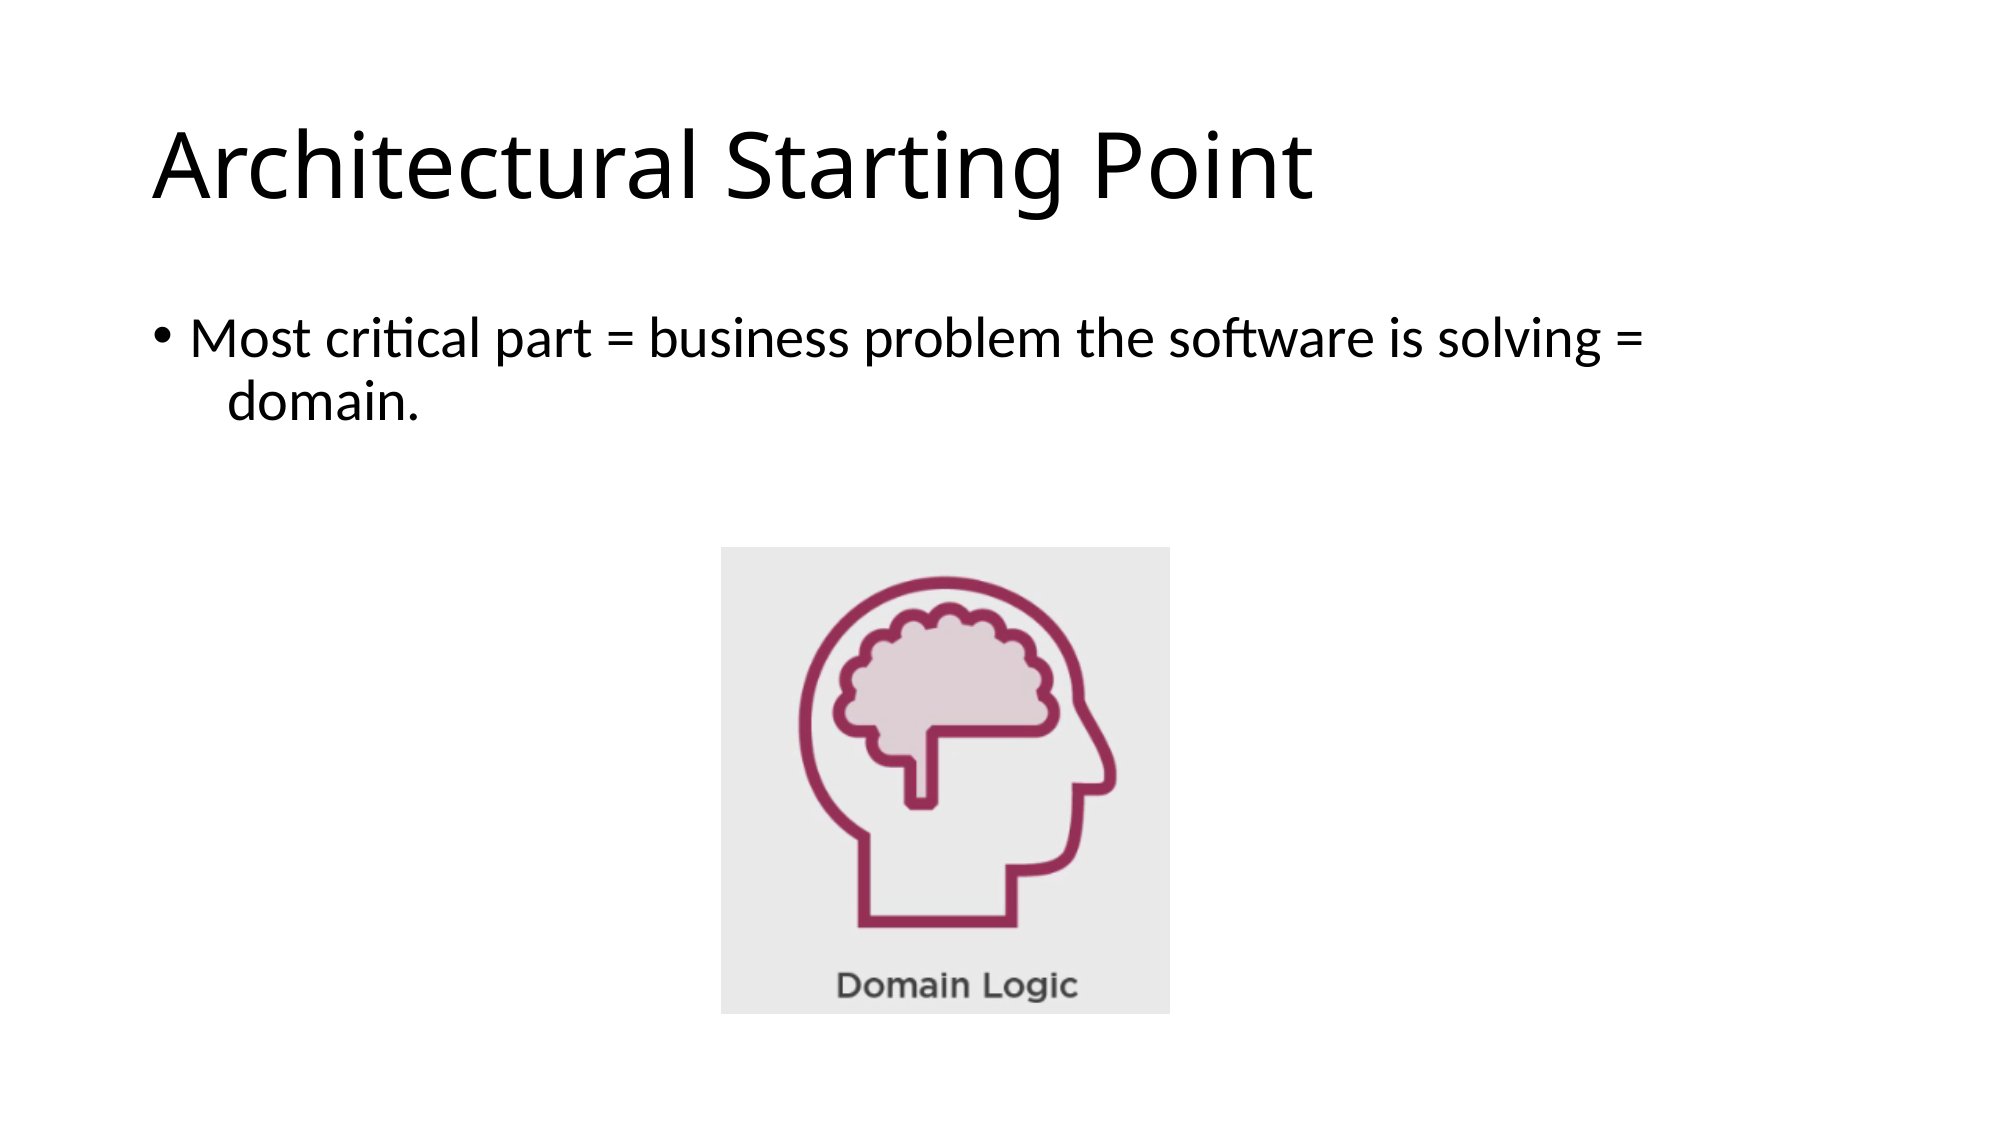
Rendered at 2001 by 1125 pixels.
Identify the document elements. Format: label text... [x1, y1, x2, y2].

picture [721, 547, 1170, 1014]
title Architectural Starting Point [137, 59, 1863, 278]
list Most critical part = business problem the software is solving = domain. [137, 299, 1863, 1014]
